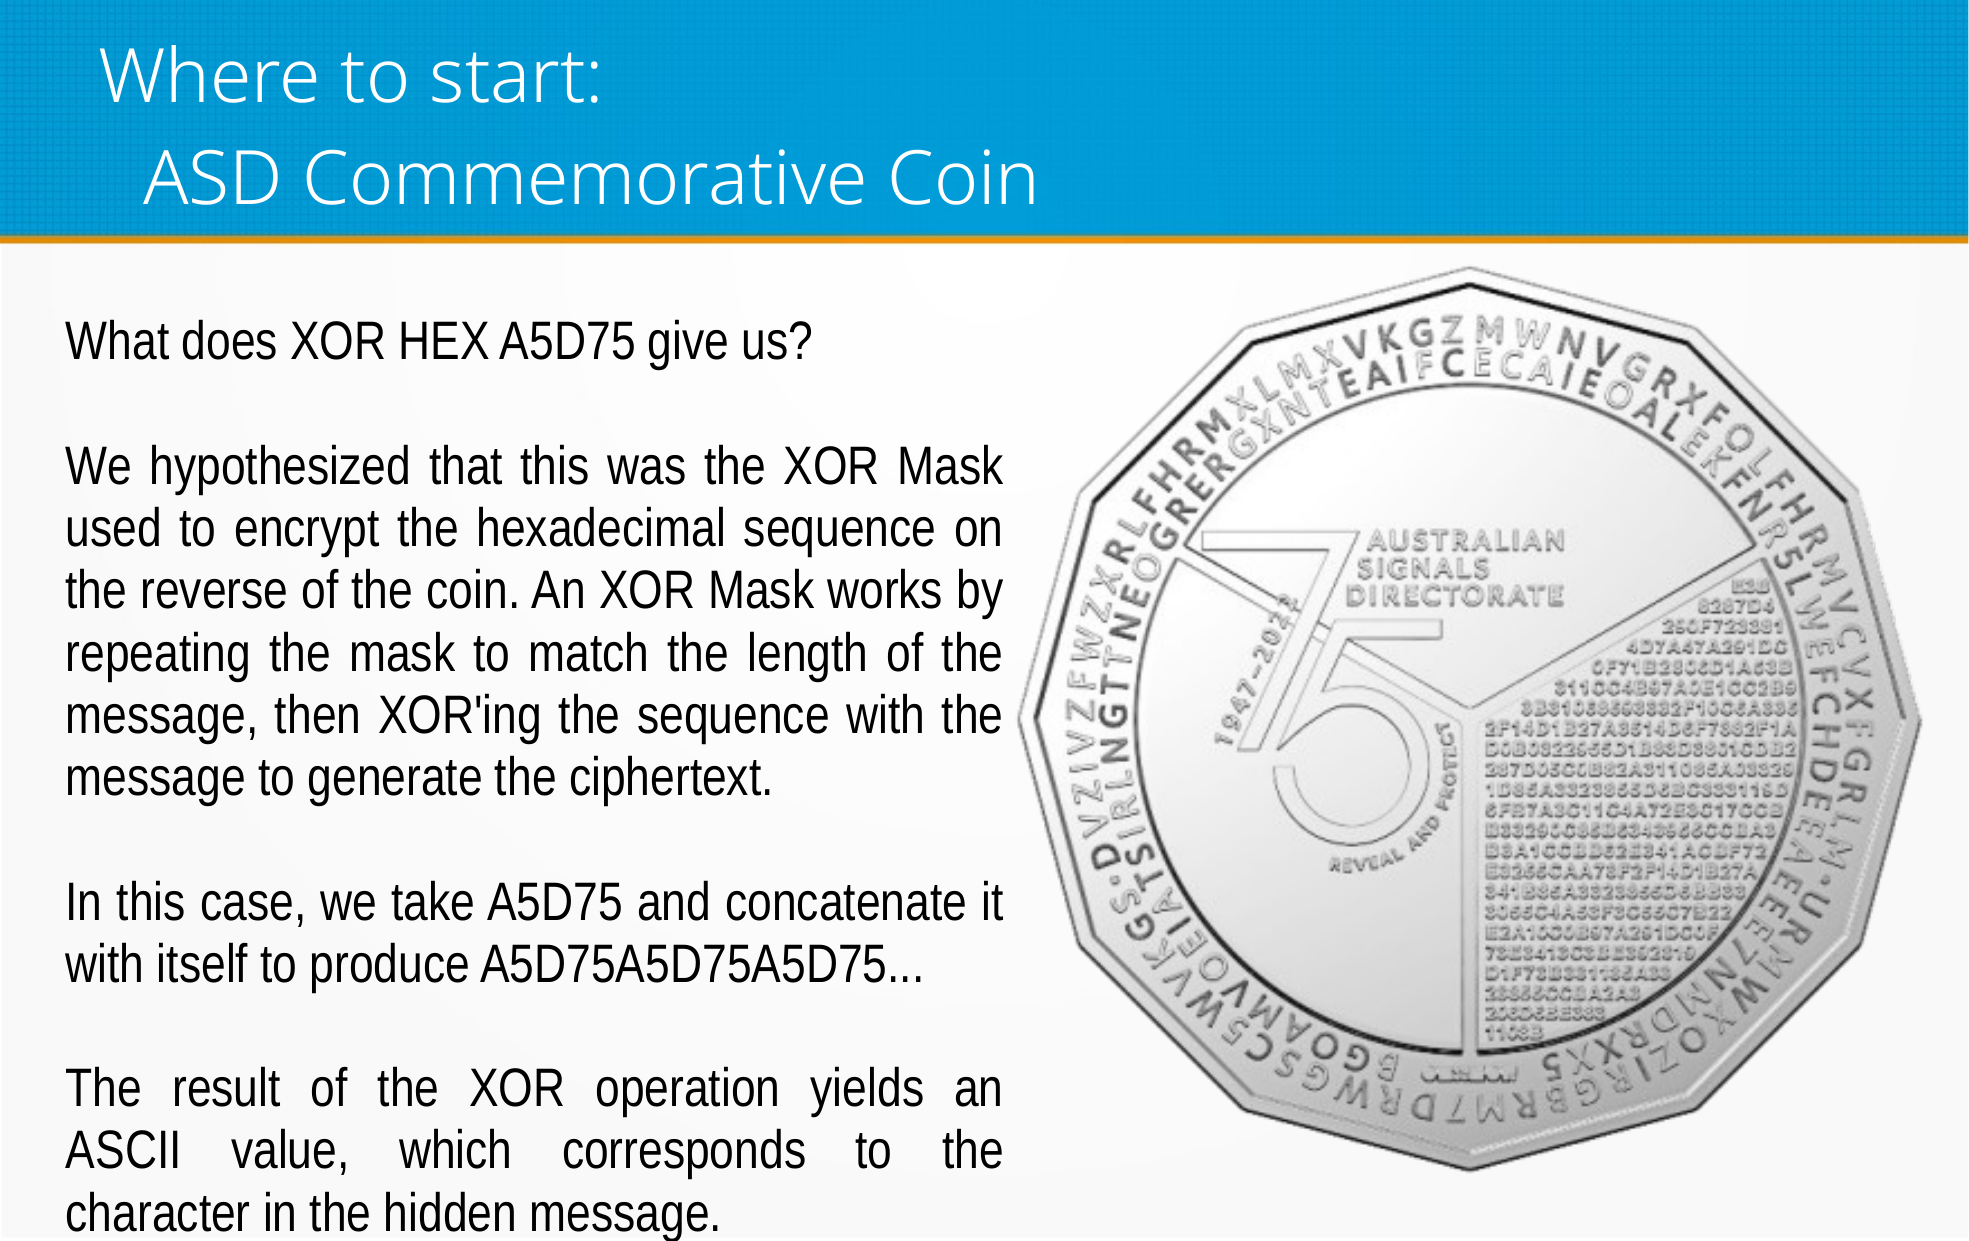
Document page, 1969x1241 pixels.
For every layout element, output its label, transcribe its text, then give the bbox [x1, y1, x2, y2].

picture [158, 1217, 169, 1228]
picture [641, 1217, 652, 1228]
title Where to start: ASD Commemorative Coin [98, 19, 1870, 227]
list What does XOR HEX A5D75 give us? We hypothesized that this was the XOR Mask used to encrypt the hexadecimal sequence on the reverse of the coin. An XOR Mask works by repeating the mask to match the length of the message, then XOR'ing the sequence with the message to generate the ciphertext. In this case, we take A5D75 and concatenate it with itself to produce A5D75A5D75A5D75... The result of the XOR operation yields an ASCII value, which corresponds to the character in the hidden message. Let’s explore how this process works. [65, 309, 1006, 1216]
picture [424, 1216, 436, 1228]
picture [118, 1217, 129, 1228]
picture [0, 233, 1969, 1241]
picture [666, 1216, 678, 1228]
picture [449, 1216, 461, 1228]
